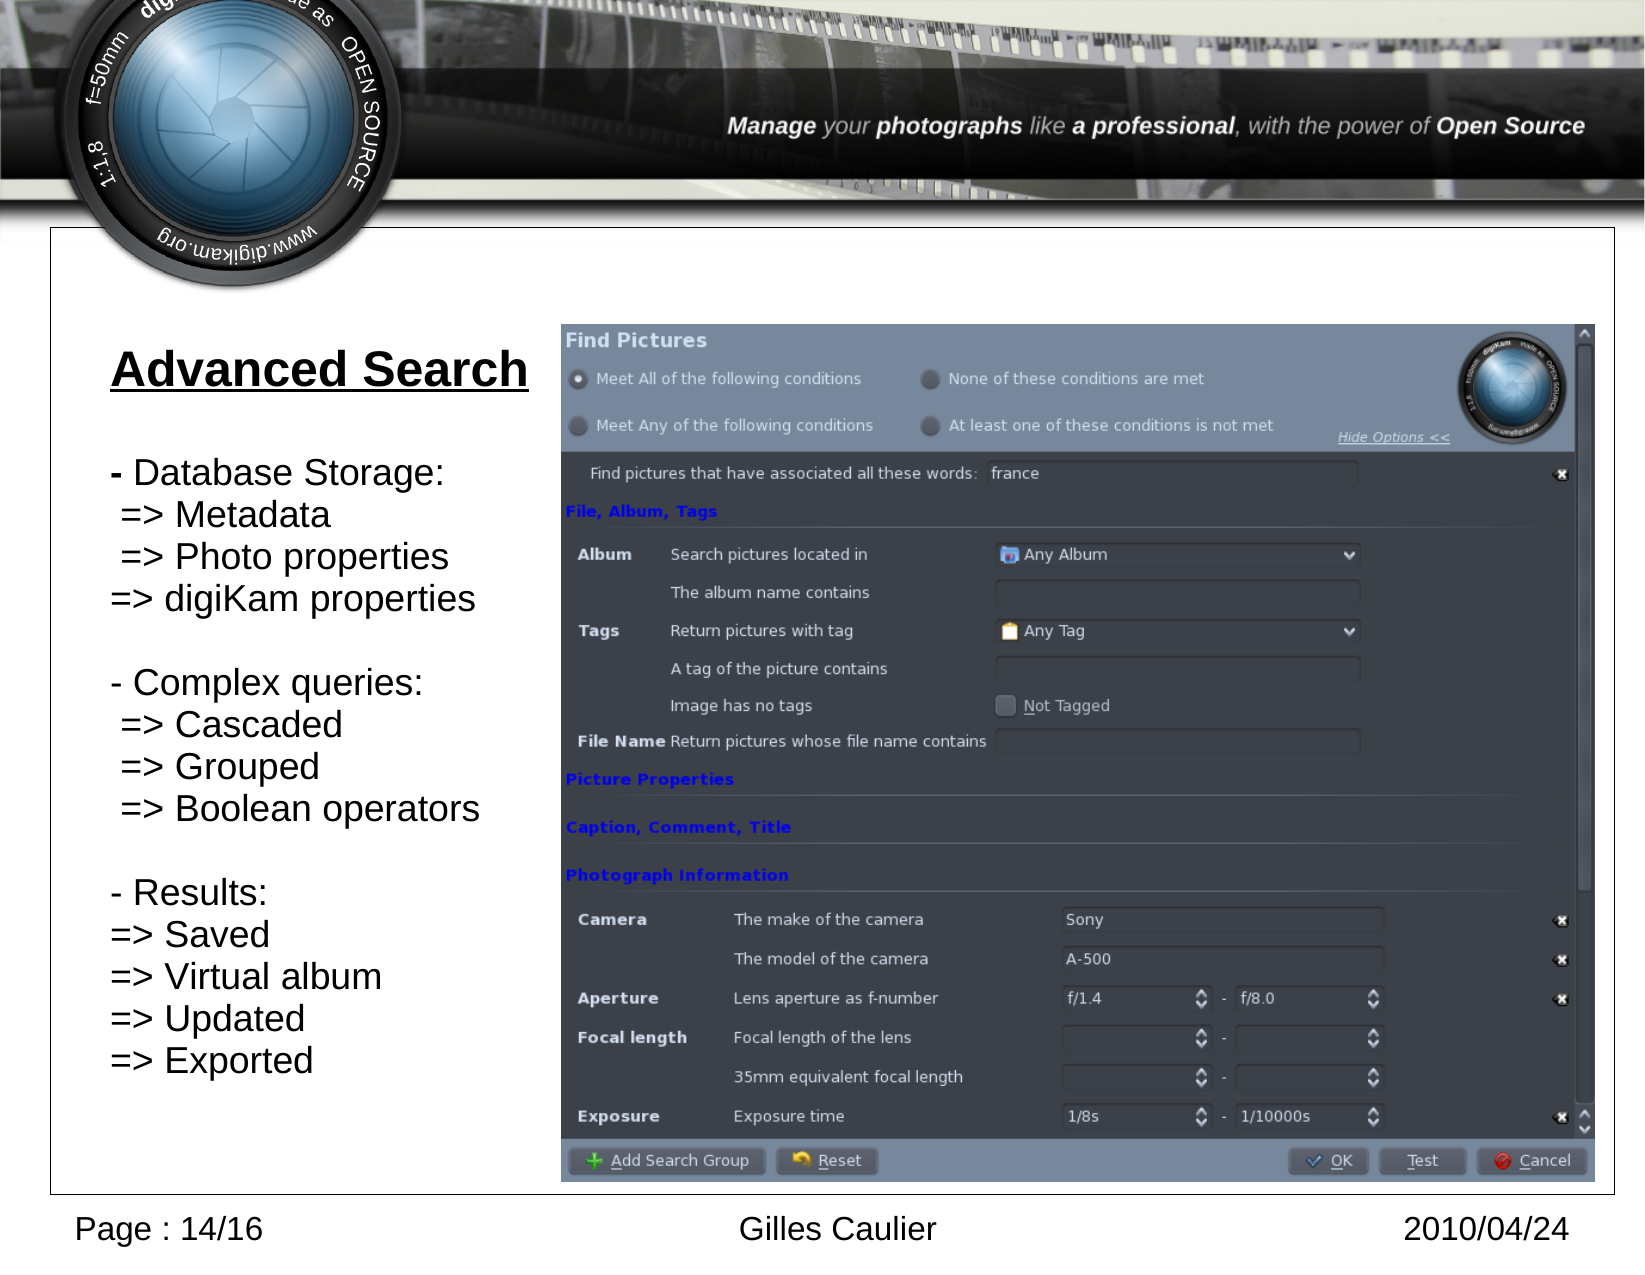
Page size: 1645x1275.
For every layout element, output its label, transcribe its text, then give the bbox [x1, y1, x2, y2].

title Advanced Search - Database Storage: => Metadata => Photo properties => digiKam properties - Complex queries: => Cascaded => Grouped => Boolean operators - Results: => Saved => Virtual album => Updated => Exported [50, 243, 1615, 1195]
text_box Page : <numéro>/16 Gilles Caulier 2010/04/24 [21, 1207, 1623, 1251]
picture [561, 324, 1595, 1182]
picture [0, 0, 1645, 296]
